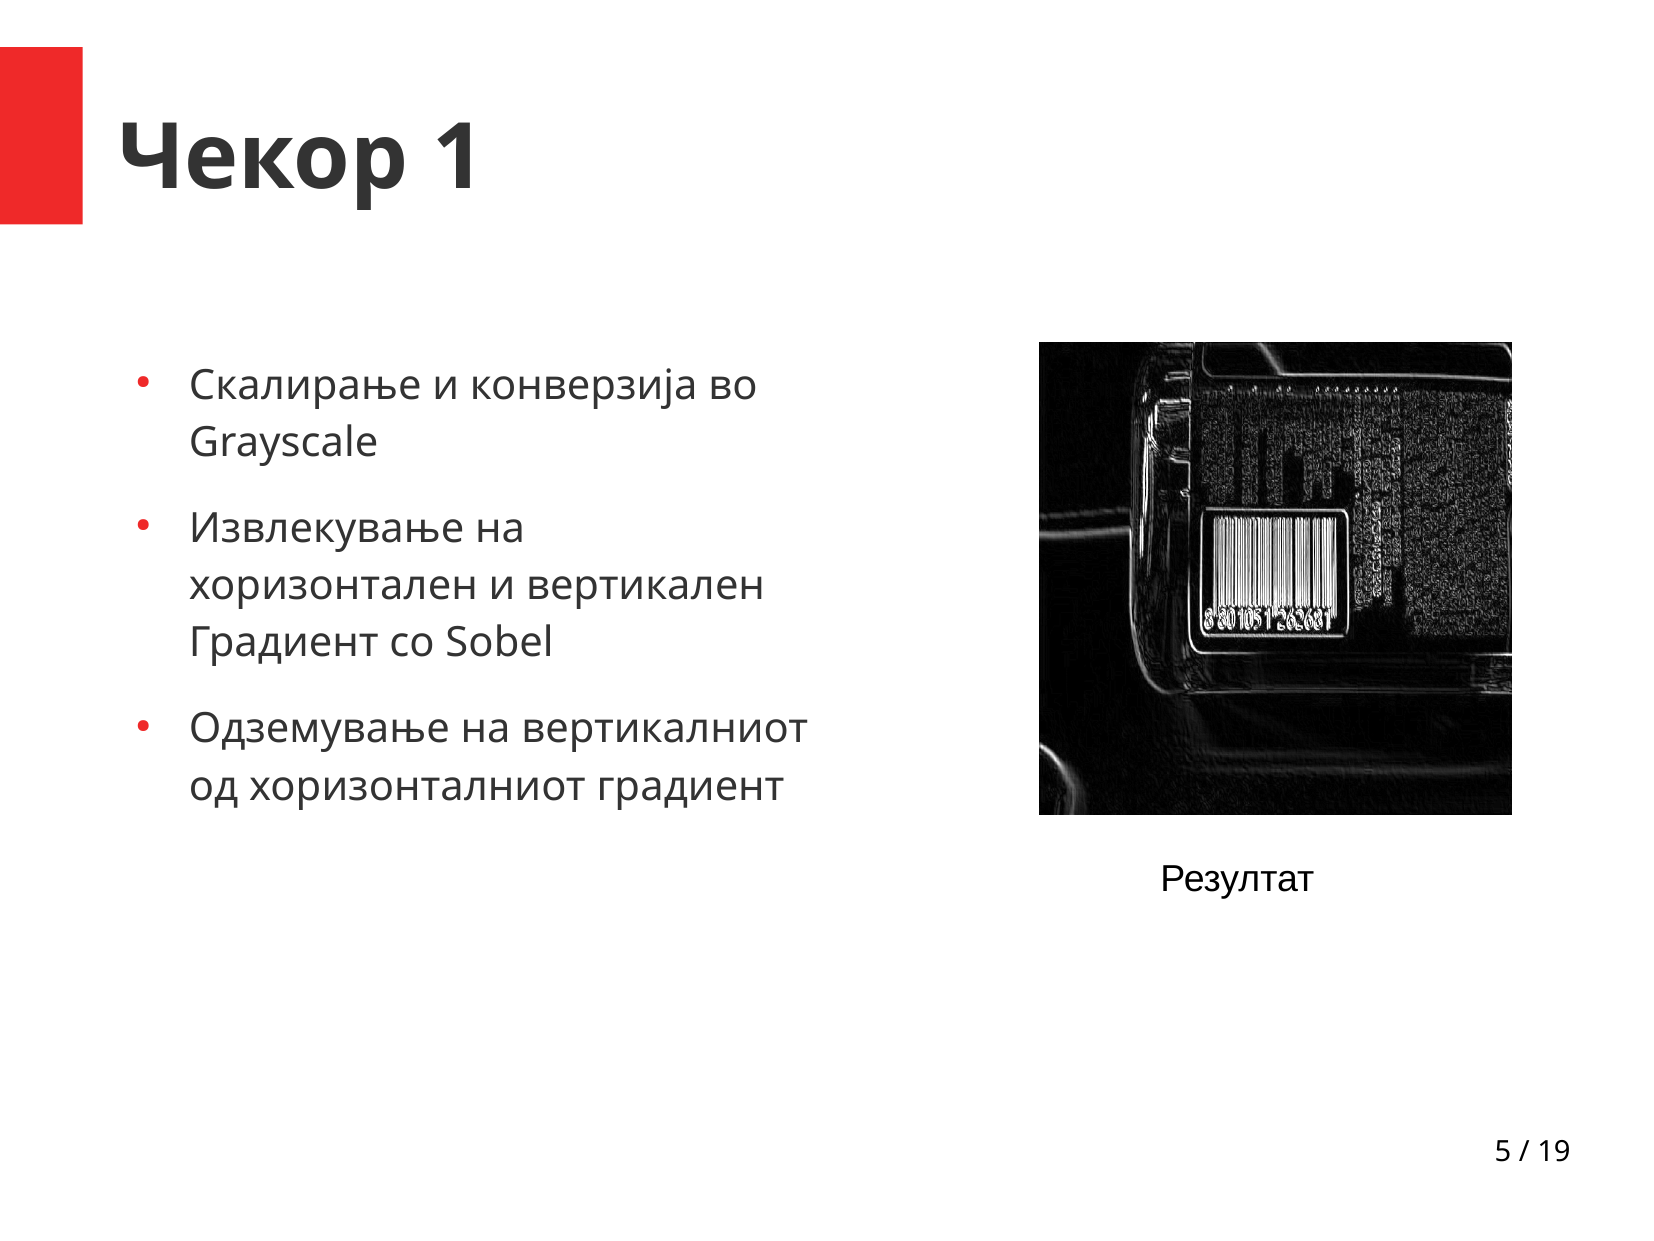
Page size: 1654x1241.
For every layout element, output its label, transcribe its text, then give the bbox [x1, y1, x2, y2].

list Скалирање и конверзија во Grayscale Извлекување на хоризонтален и вертикален Градиент со Sobel Одземување на вертикалниот од хоризонталниот градиент [118, 354, 810, 1074]
picture [1039, 342, 1512, 815]
text_box Резултат [1145, 850, 1654, 908]
title Чекор 1 [118, 49, 1571, 257]
